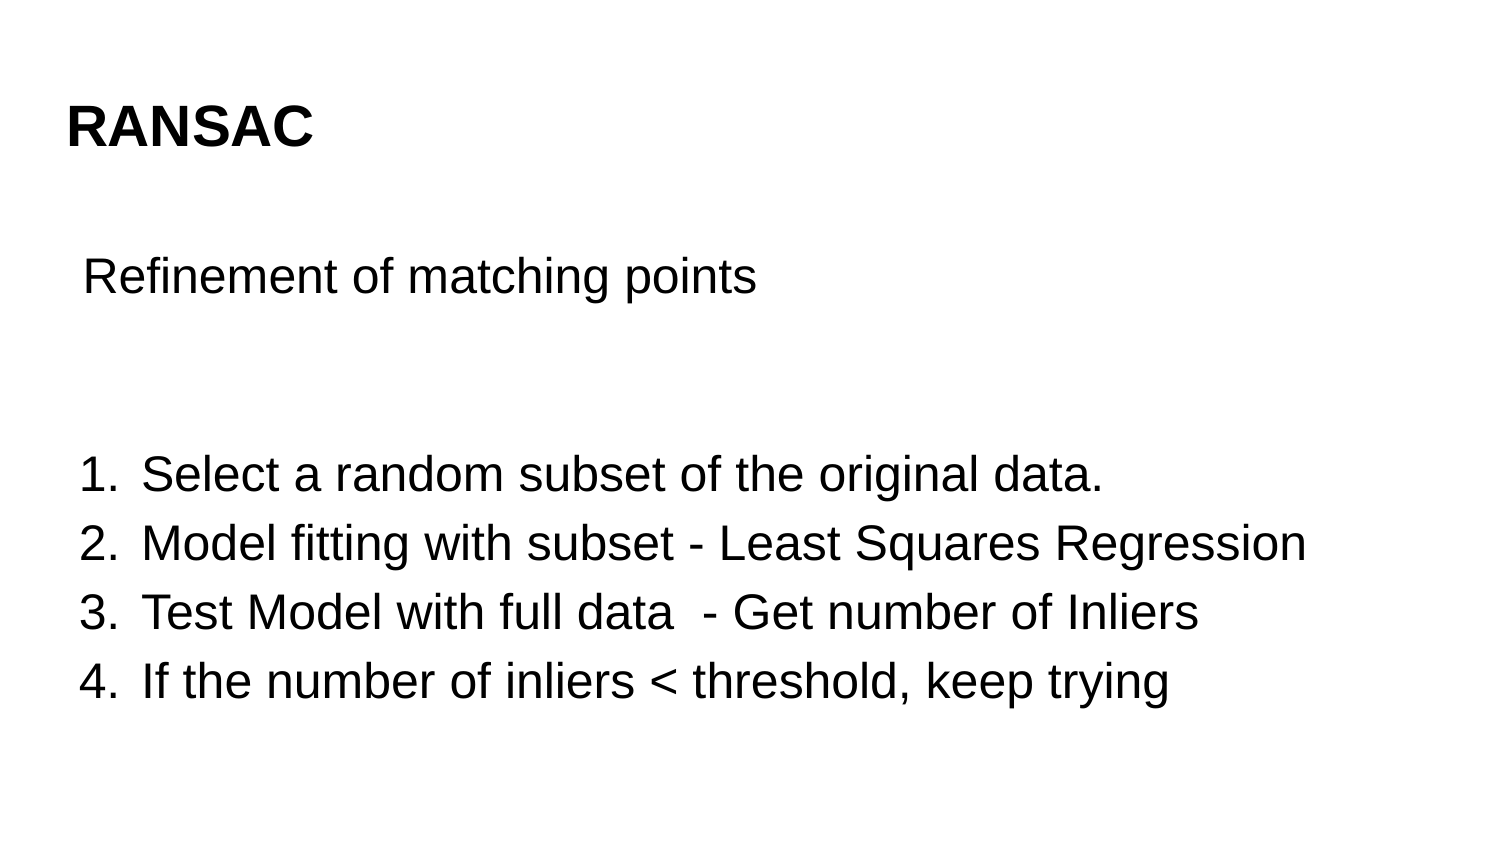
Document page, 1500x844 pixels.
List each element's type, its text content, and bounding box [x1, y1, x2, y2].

title RANSAC [51, 72, 1449, 167]
text_box Refinement of matching points [67, 228, 1211, 362]
list Select a random subset of the original data. Model fitting with subset - Least Squares Regression Test Model with full data - Get number of Inliers If the number of inliers < threshold, keep trying [51, 417, 1449, 806]
